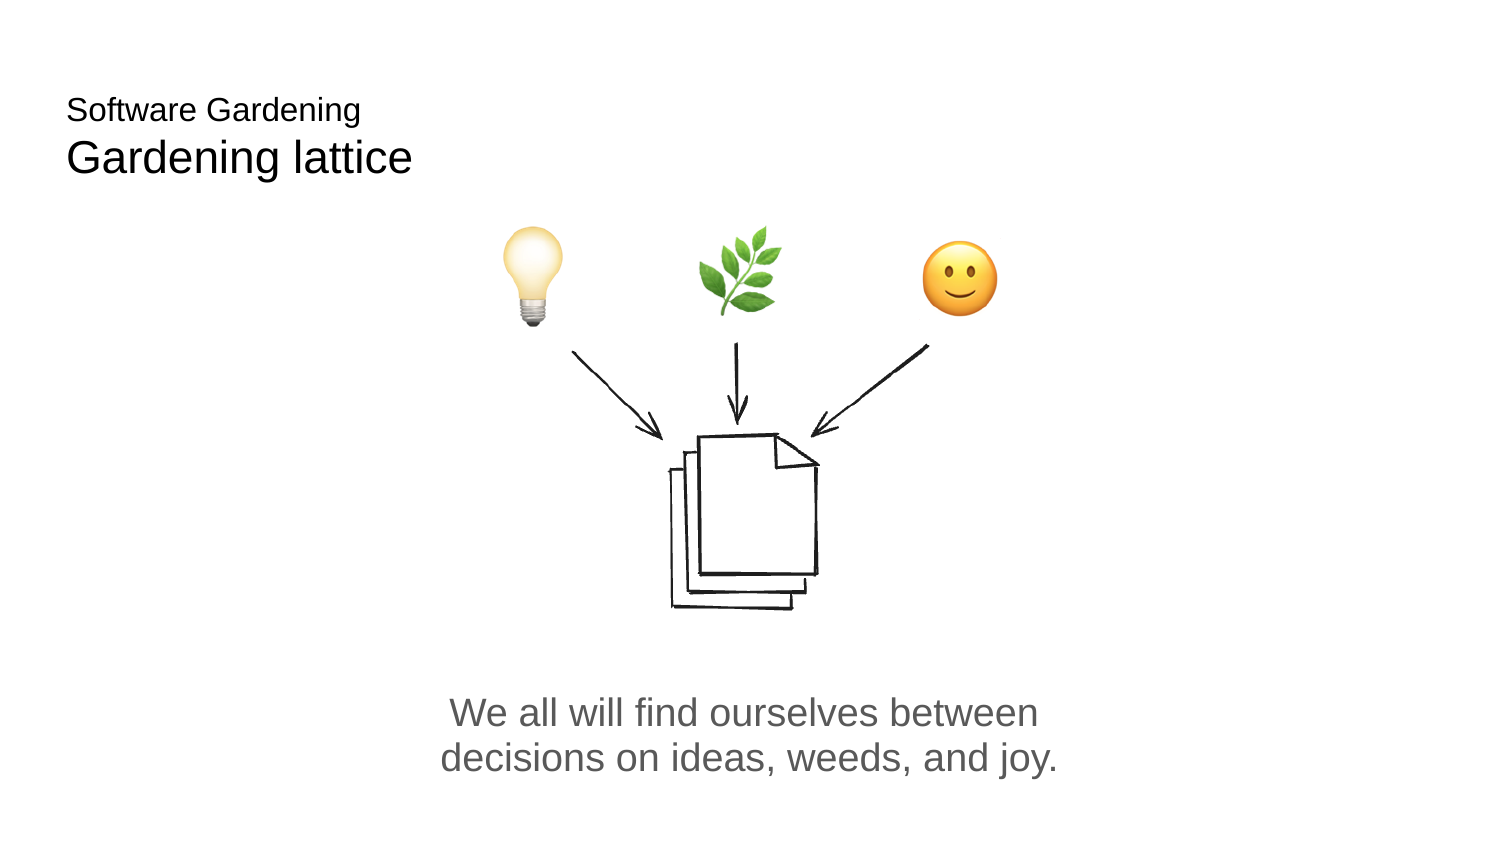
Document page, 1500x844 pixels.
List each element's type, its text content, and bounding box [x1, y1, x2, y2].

list We all will find ourselves between decisions on ideas, weeds, and joy. [162, 675, 1338, 740]
picture [482, 208, 1018, 636]
text_box Software Gardening Gardening lattice [51, 72, 1449, 199]
